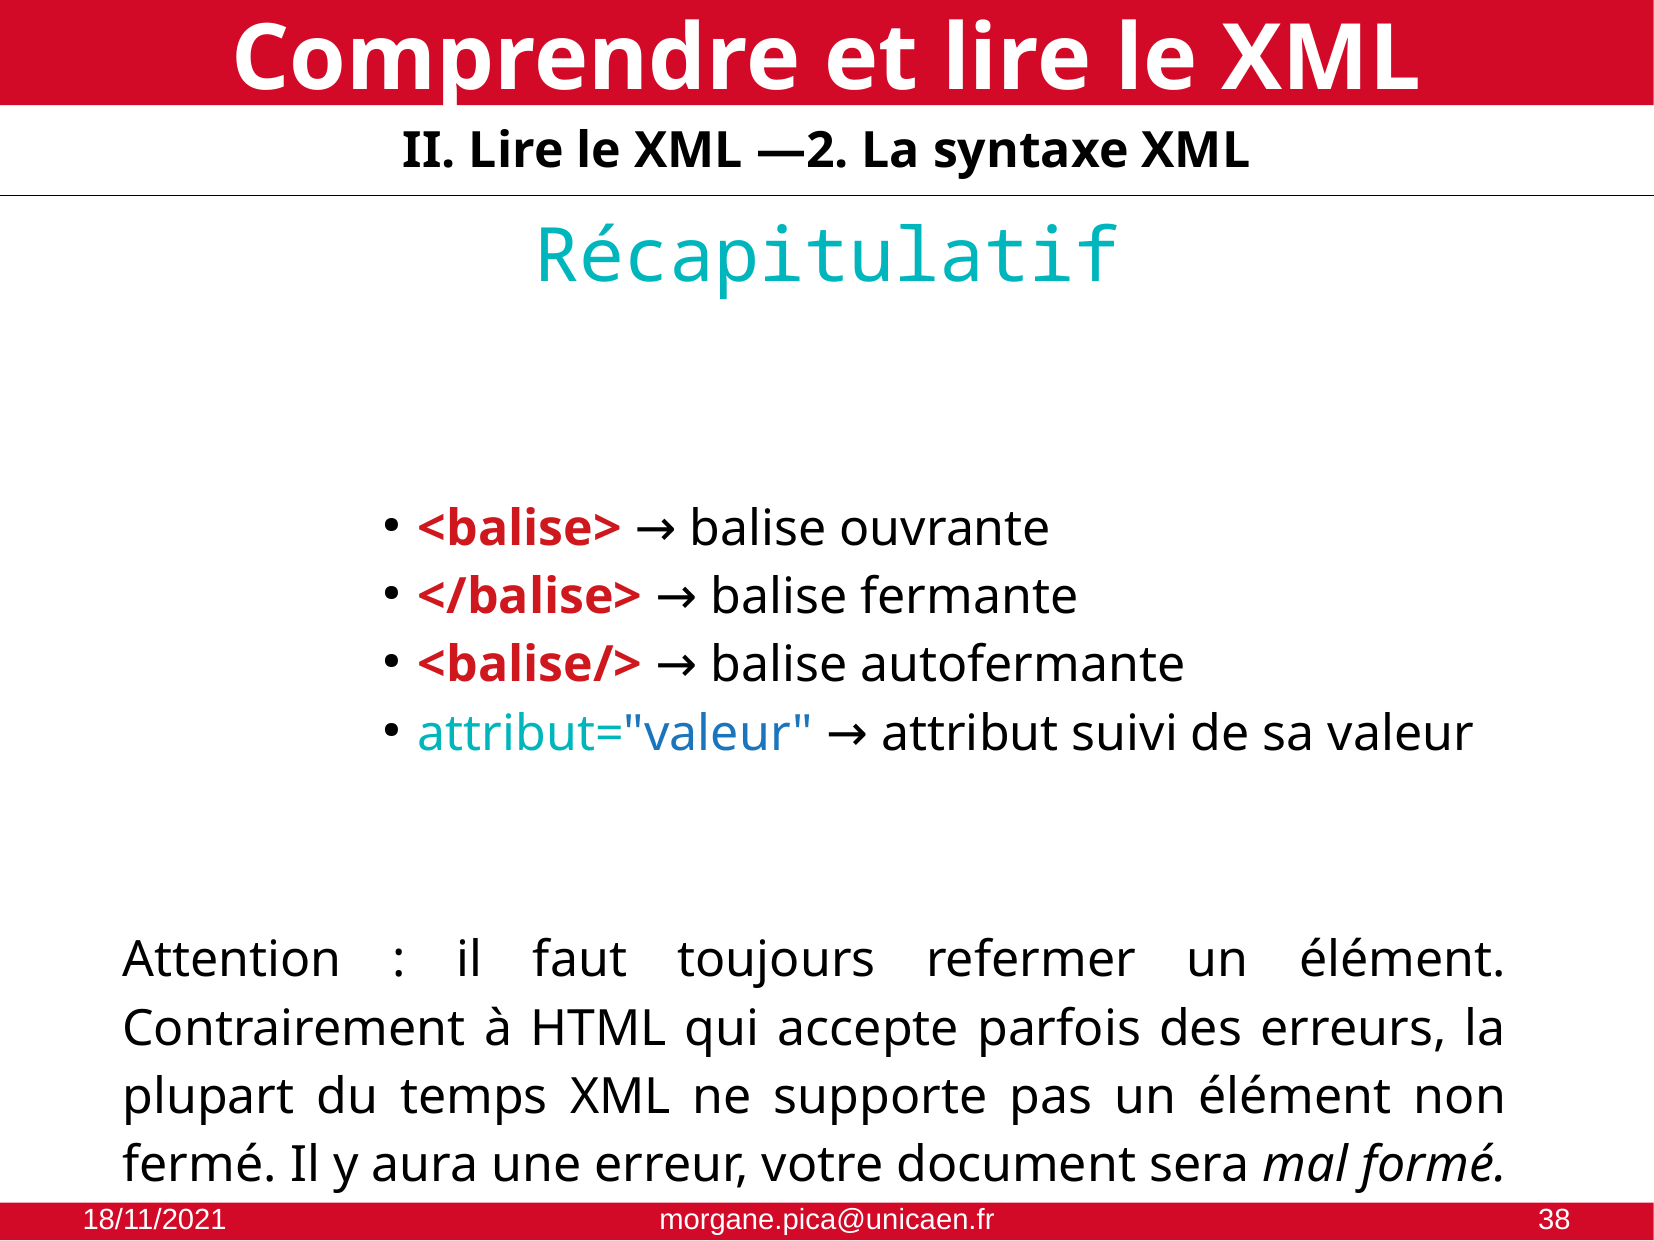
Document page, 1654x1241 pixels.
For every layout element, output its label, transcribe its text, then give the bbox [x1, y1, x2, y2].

text_box <balise> → balise ouvrante </balise> → balise fermante <balise/> → balise autofermante attribut="valeur" → attribut suivi de sa valeur Attention : il faut toujours refermer un élément. Contrairement à HTML qui accepte parfois des erreurs, la plupart du temps XML ne supporte pas un élément non fermé. Il y aura une erreur, votre document sera mal formé. [107, 405, 1546, 1131]
title II. Lire le XML —2. La syntaxe XML [0, 106, 1654, 191]
title Comprendre et lire le XML [0, 0, 1654, 106]
text_box Récapitulatif [161, 193, 1493, 284]
